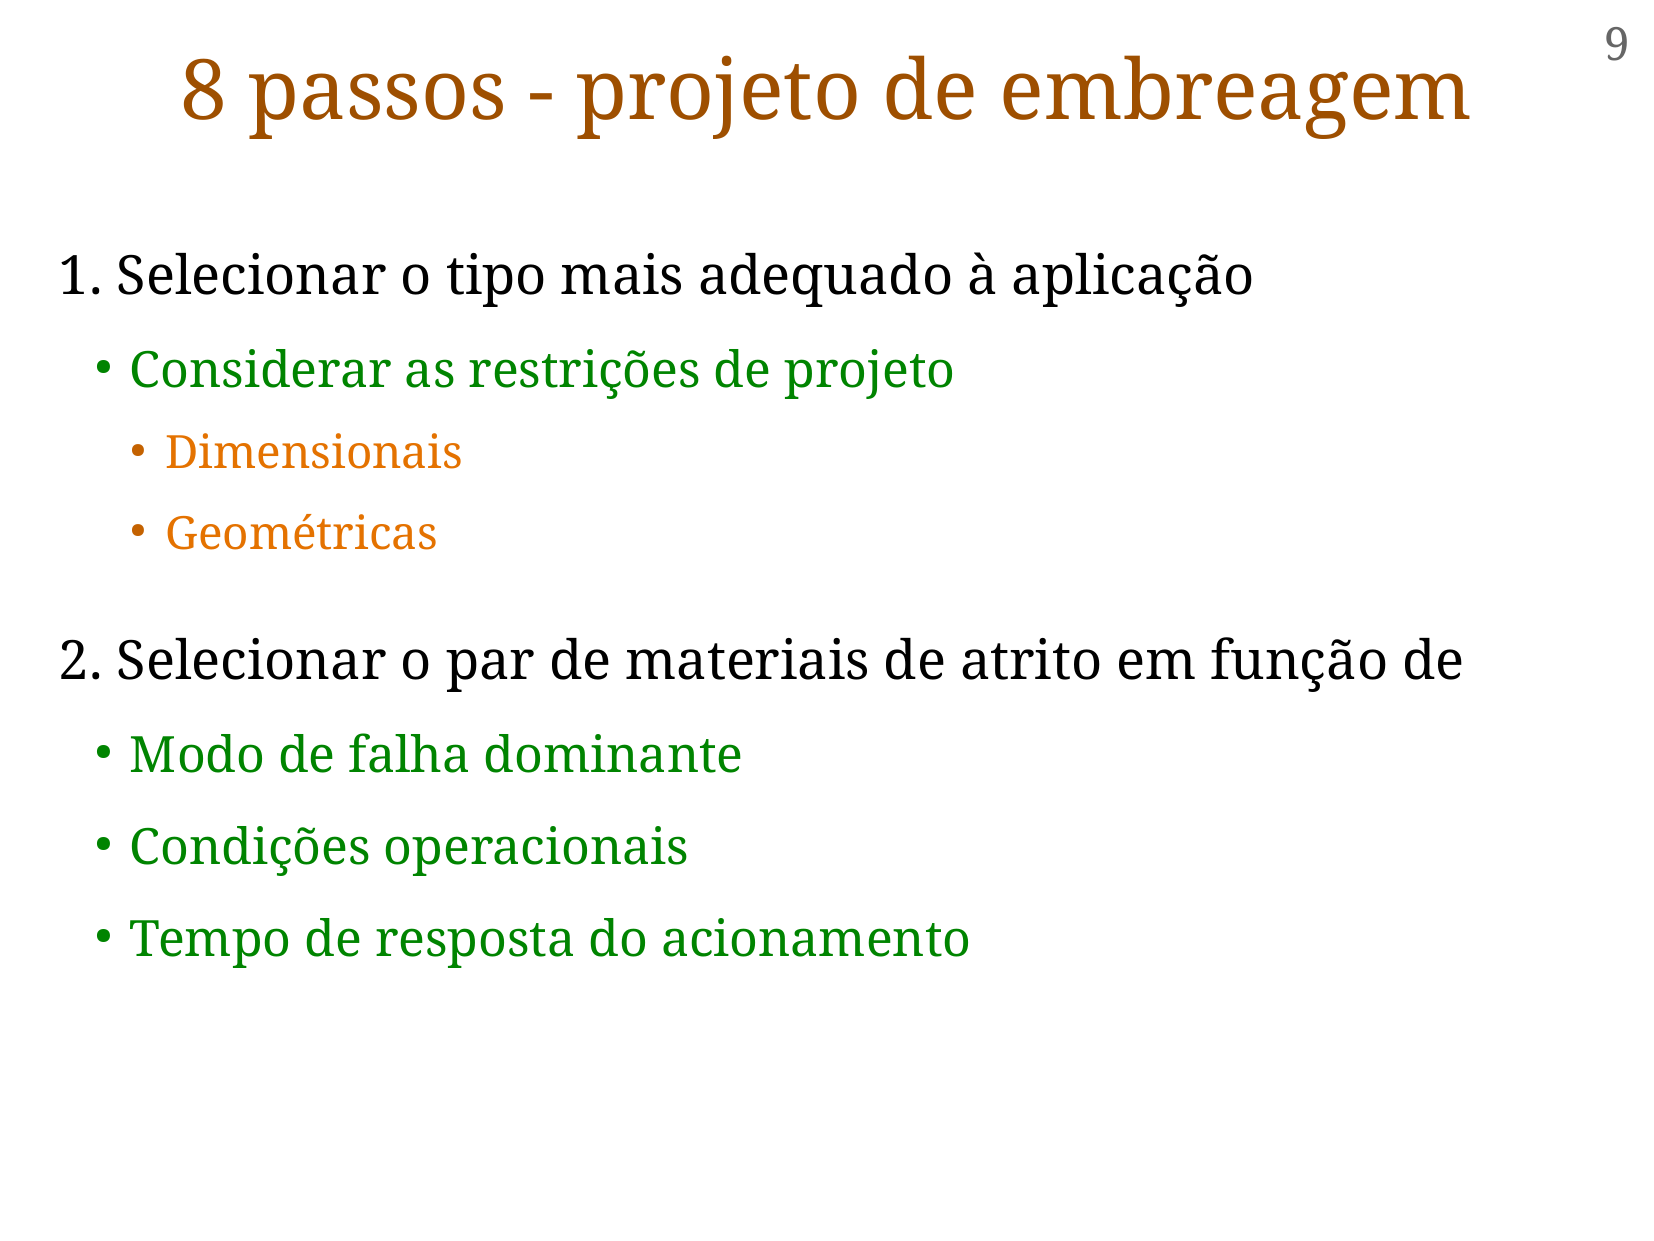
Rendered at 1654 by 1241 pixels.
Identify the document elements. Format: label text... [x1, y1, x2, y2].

list 1. Selecionar o tipo mais adequado à aplicação Considerar as restrições de projeto Dimensionais Geométricas 2. Selecionar o par de materiais de atrito em função de Modo de falha dominante Condições operacionais Tempo de resposta do acionamento [59, 236, 1595, 1211]
title 8 passos - projeto de embreagem [59, 29, 1595, 148]
